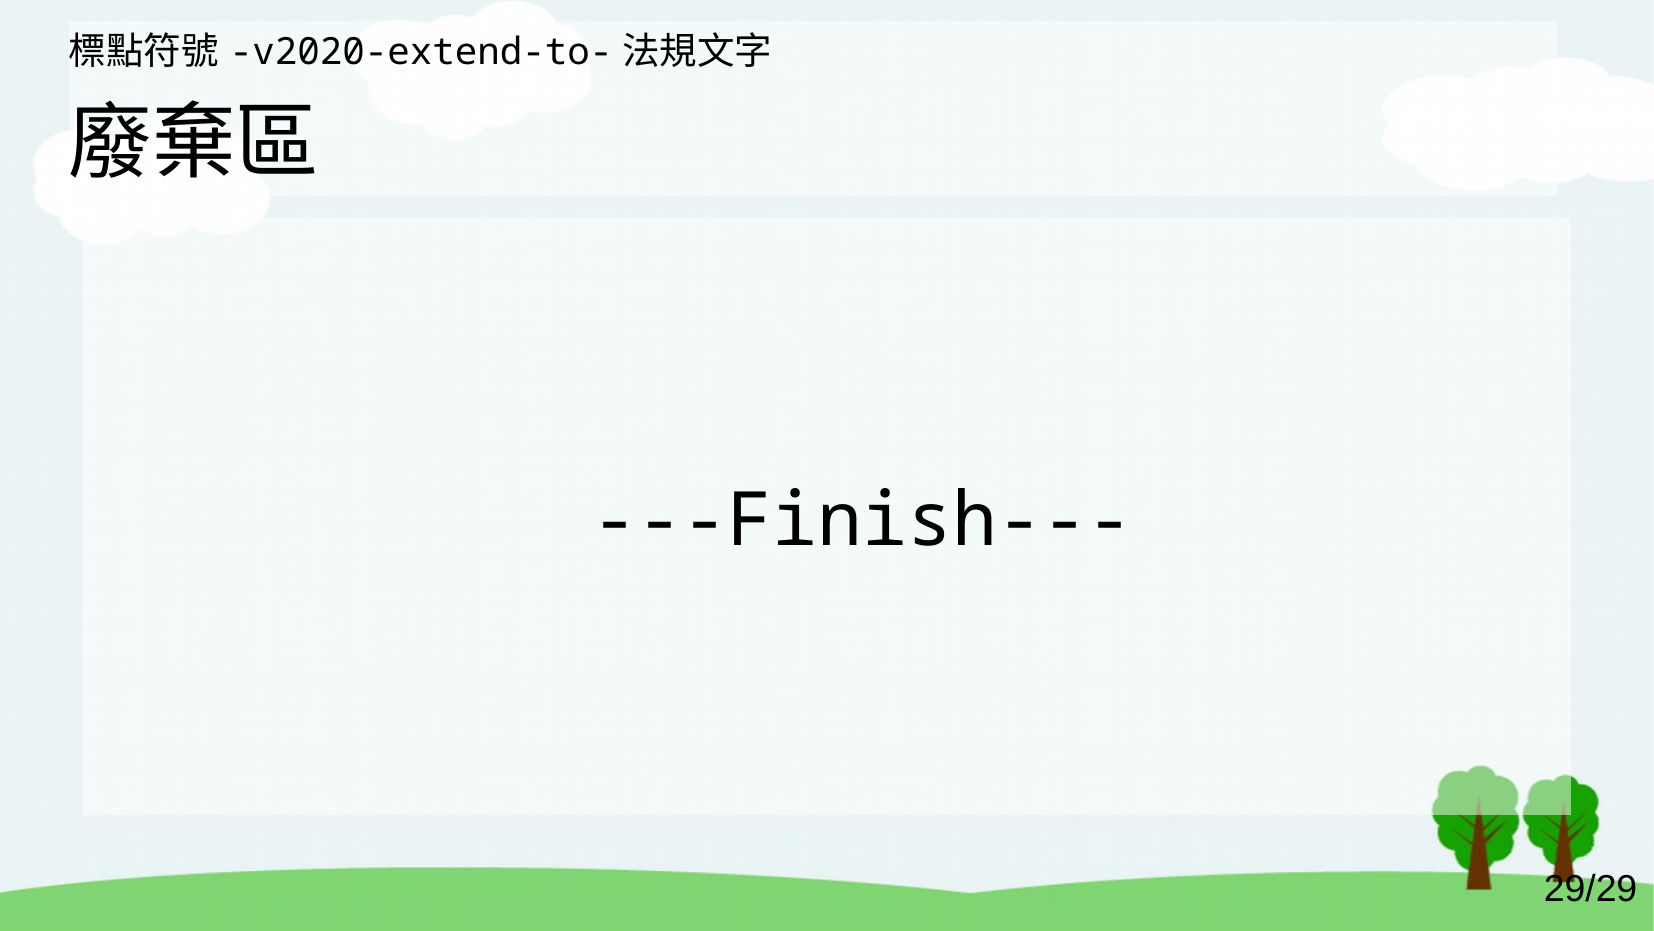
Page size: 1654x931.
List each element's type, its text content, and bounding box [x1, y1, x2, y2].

title 標點符號-v2020-extend-to-法規文字 廢棄區 [68, 30, 1558, 187]
list ---Finish--- [82, 217, 1571, 815]
text_box <編號>/29 [1192, 860, 1653, 931]
picture [0, 0, 1654, 931]
